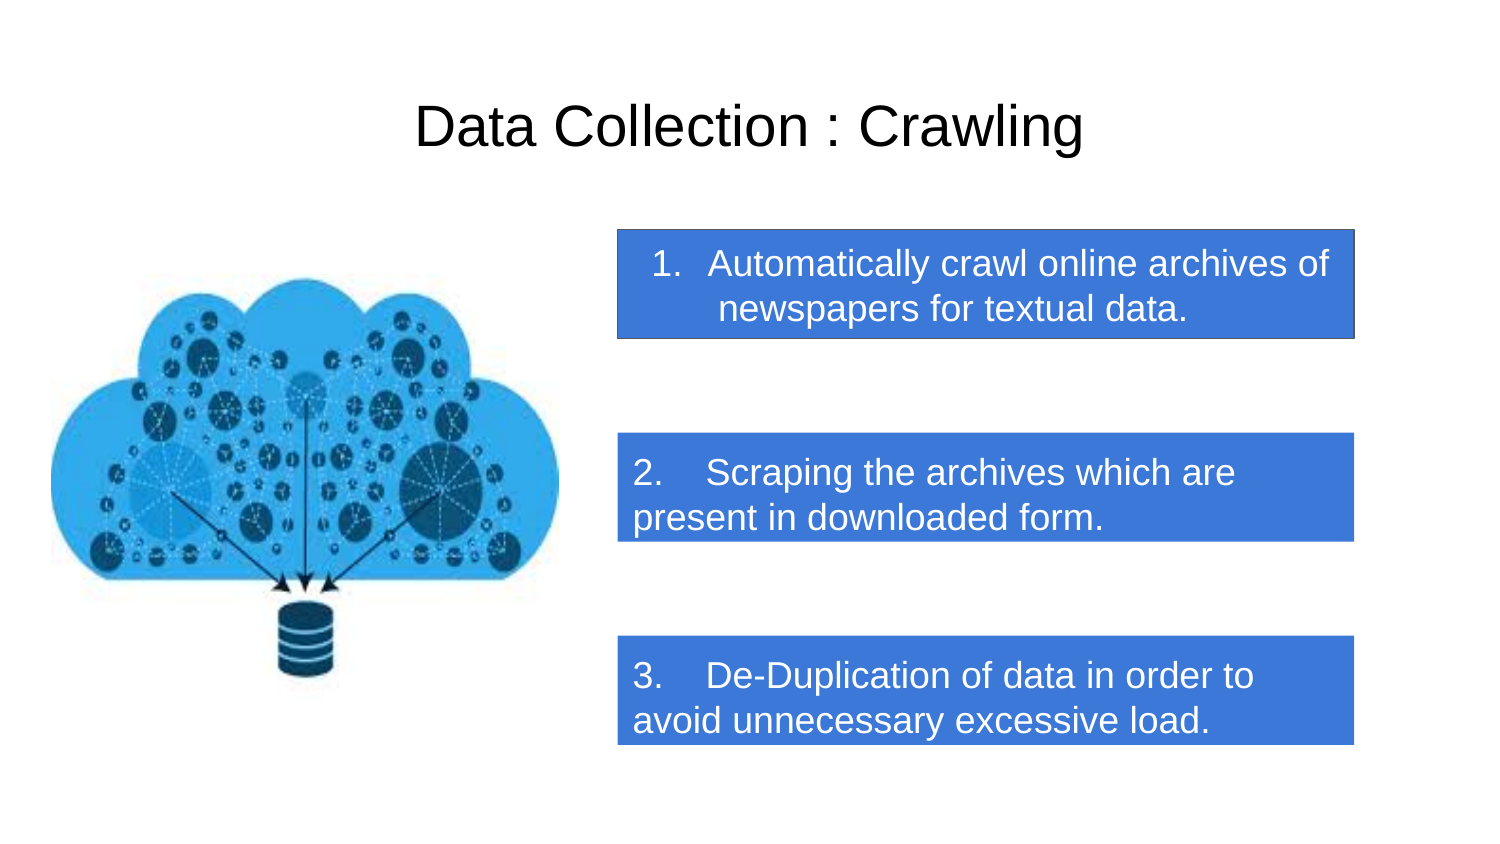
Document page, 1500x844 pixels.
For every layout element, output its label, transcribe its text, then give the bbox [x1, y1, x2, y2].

text_box 3. De-Duplication of data in order to avoid unnecessary excessive load. [617, 635, 1355, 745]
picture [51, 274, 559, 701]
text_box Automatically crawl online archives of newspapers for textual data. [617, 229, 1355, 339]
title Data Collection : Crawling [51, 72, 1449, 167]
text_box 2. Scraping the archives which are present in downloaded form. [617, 432, 1355, 542]
